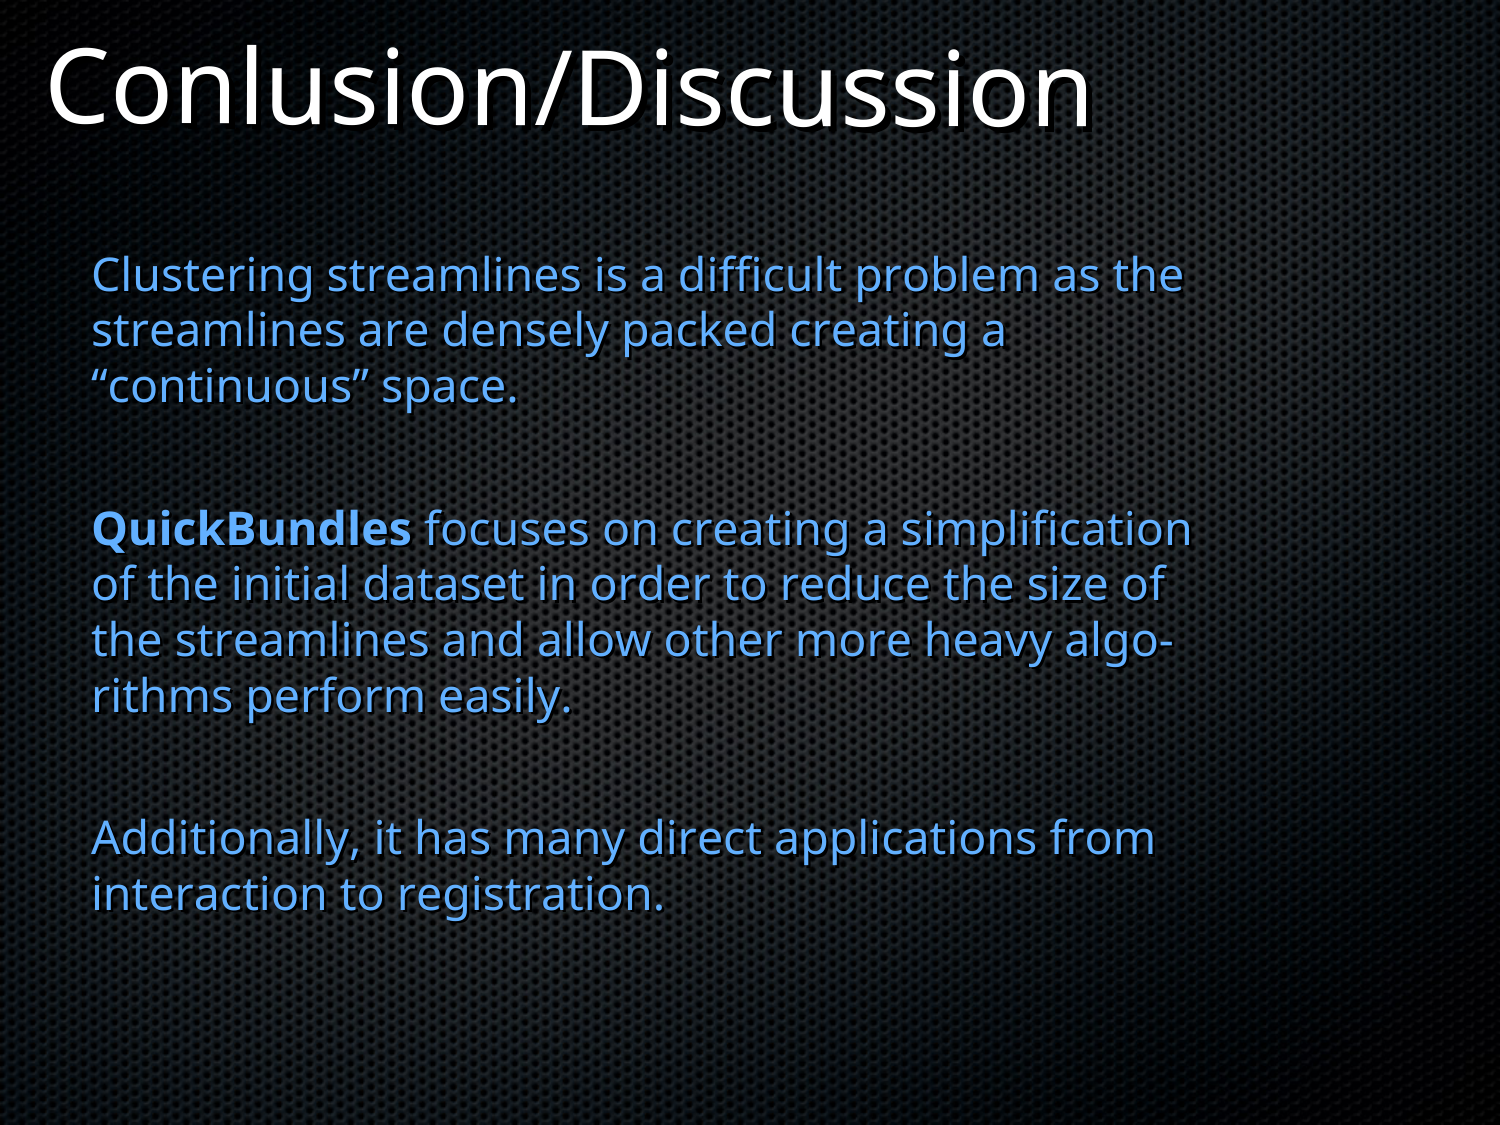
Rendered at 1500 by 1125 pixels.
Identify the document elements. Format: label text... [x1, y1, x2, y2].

picture [0, 0, 1500, 1125]
text_box Clustering streamlines is a difficult problem as the streamlines are densely packed creating a “continuous” space. QuickBundles focuses on creating a simplification of the initial dataset in order to reduce the size of the streamlines and allow other more heavy algo- rithms perform easily. Additionally, it has many direct applications from interaction to registration. [82, 236, 1241, 934]
title Conlusion/Discussion [36, 11, 1342, 158]
